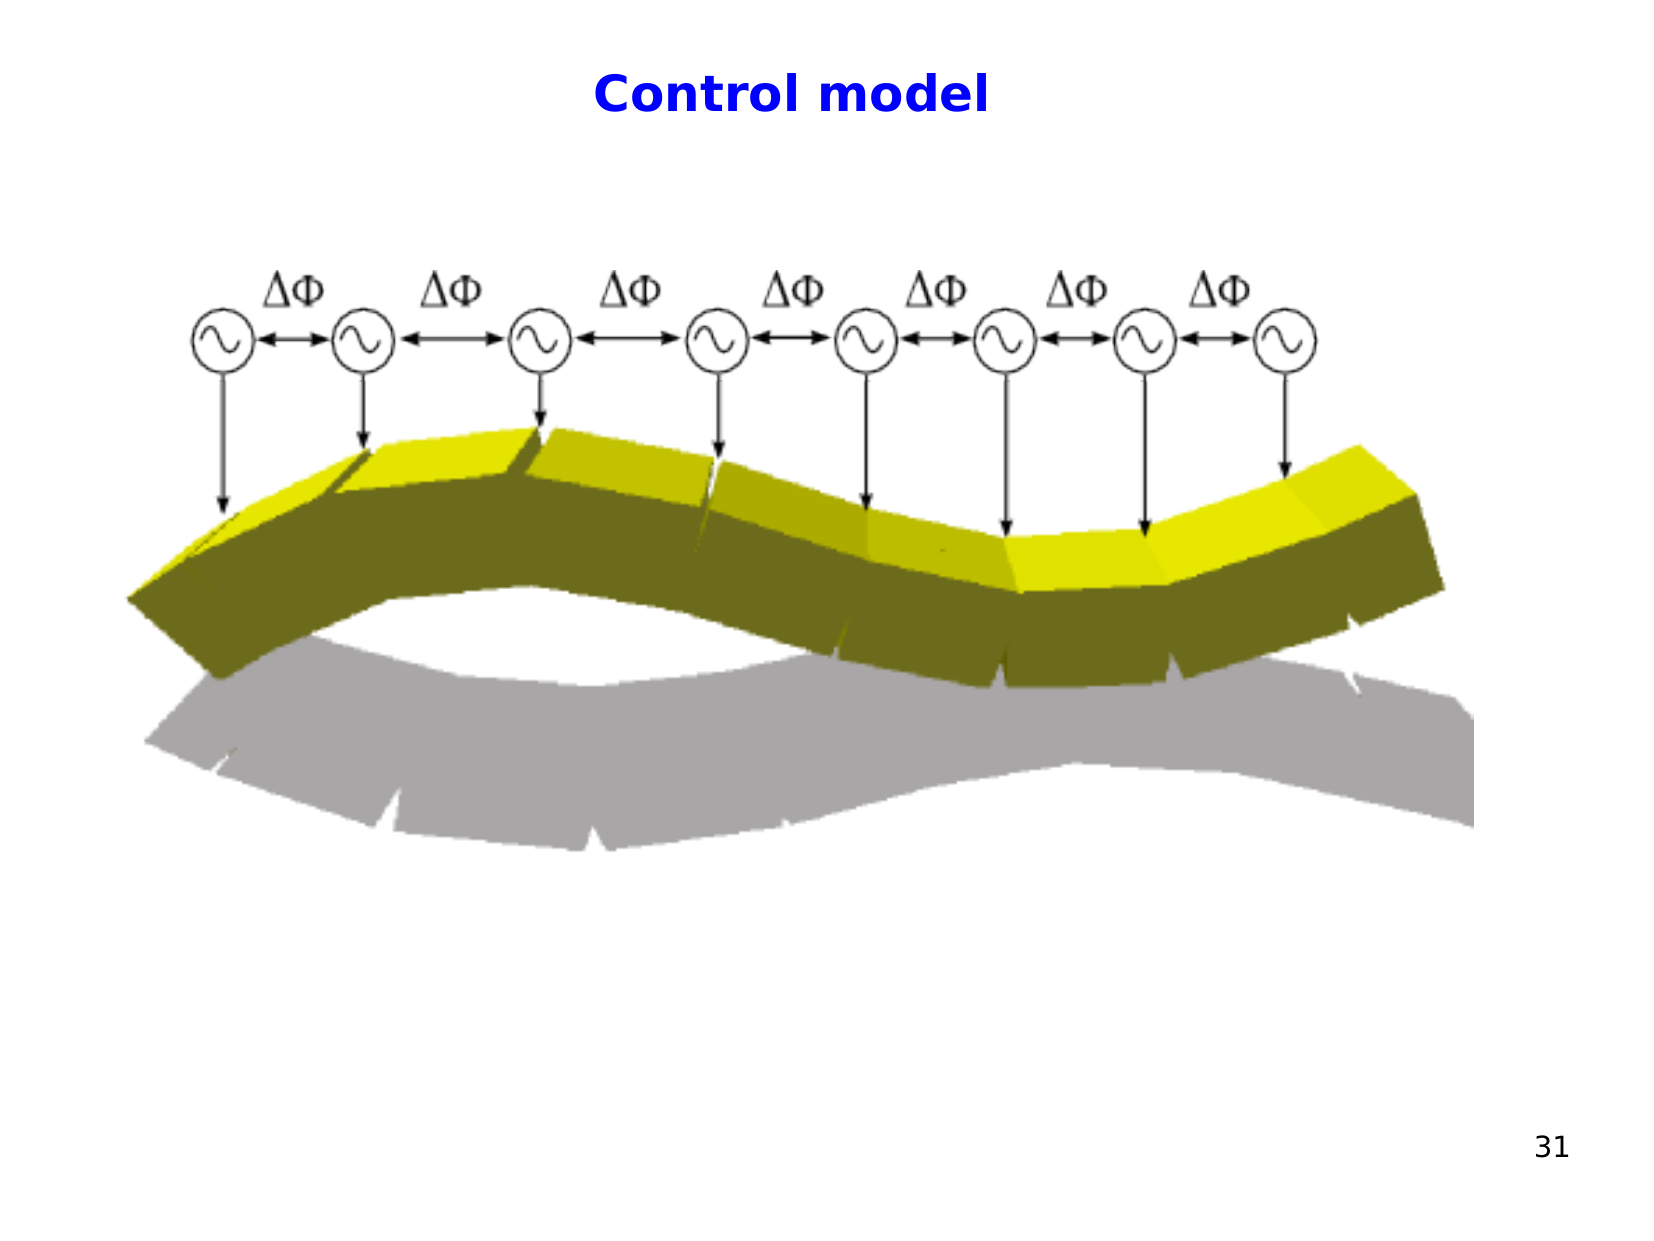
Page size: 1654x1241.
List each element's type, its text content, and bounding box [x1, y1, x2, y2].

picture [98, 270, 1474, 866]
text_box Control model [578, 57, 1007, 131]
